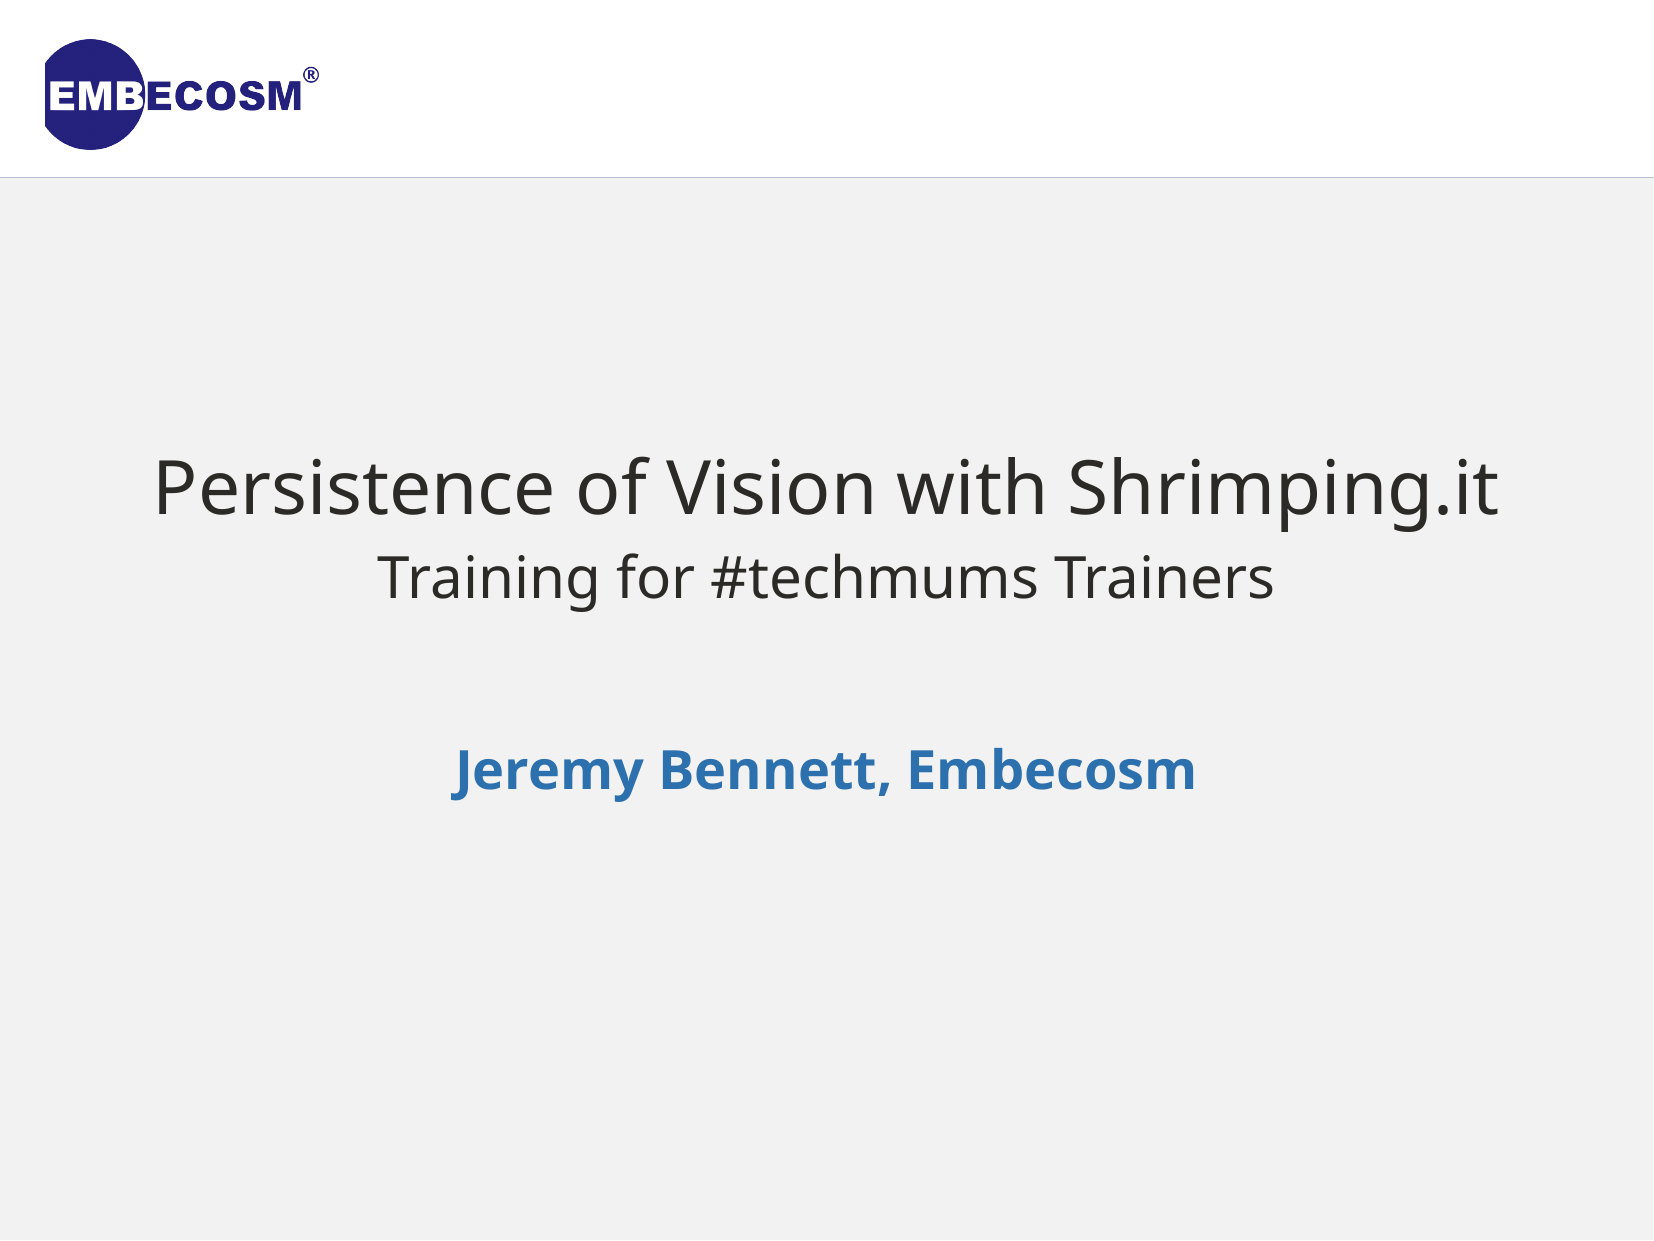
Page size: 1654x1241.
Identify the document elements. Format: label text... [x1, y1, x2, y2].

title Persistence of Vision with Shrimping.it Training for #techmums Trainers [82, 421, 1571, 628]
picture [45, 39, 319, 150]
list Jeremy Bennett, Embecosm [82, 628, 1571, 827]
